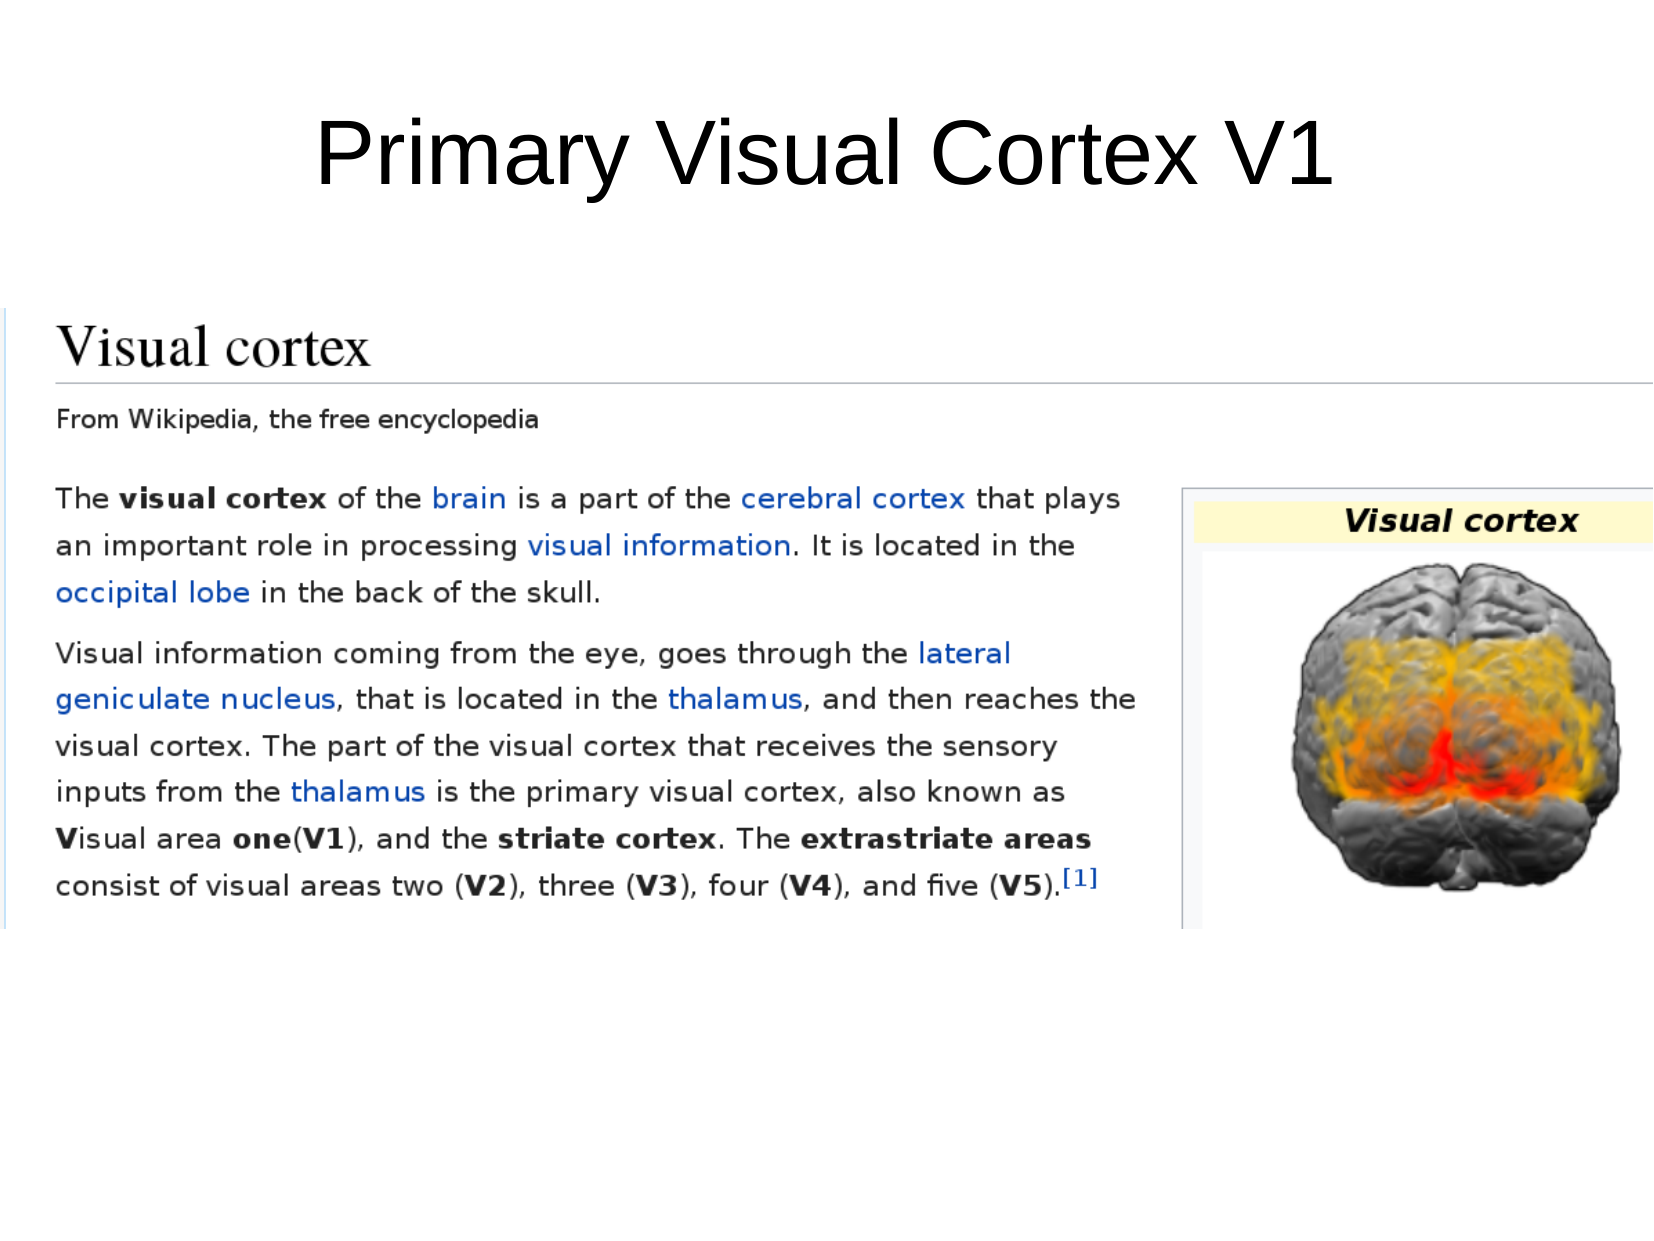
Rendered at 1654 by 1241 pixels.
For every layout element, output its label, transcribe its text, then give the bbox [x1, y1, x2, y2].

title Primary Visual Cortex V1 [82, 49, 1571, 257]
picture [0, 308, 1653, 929]
